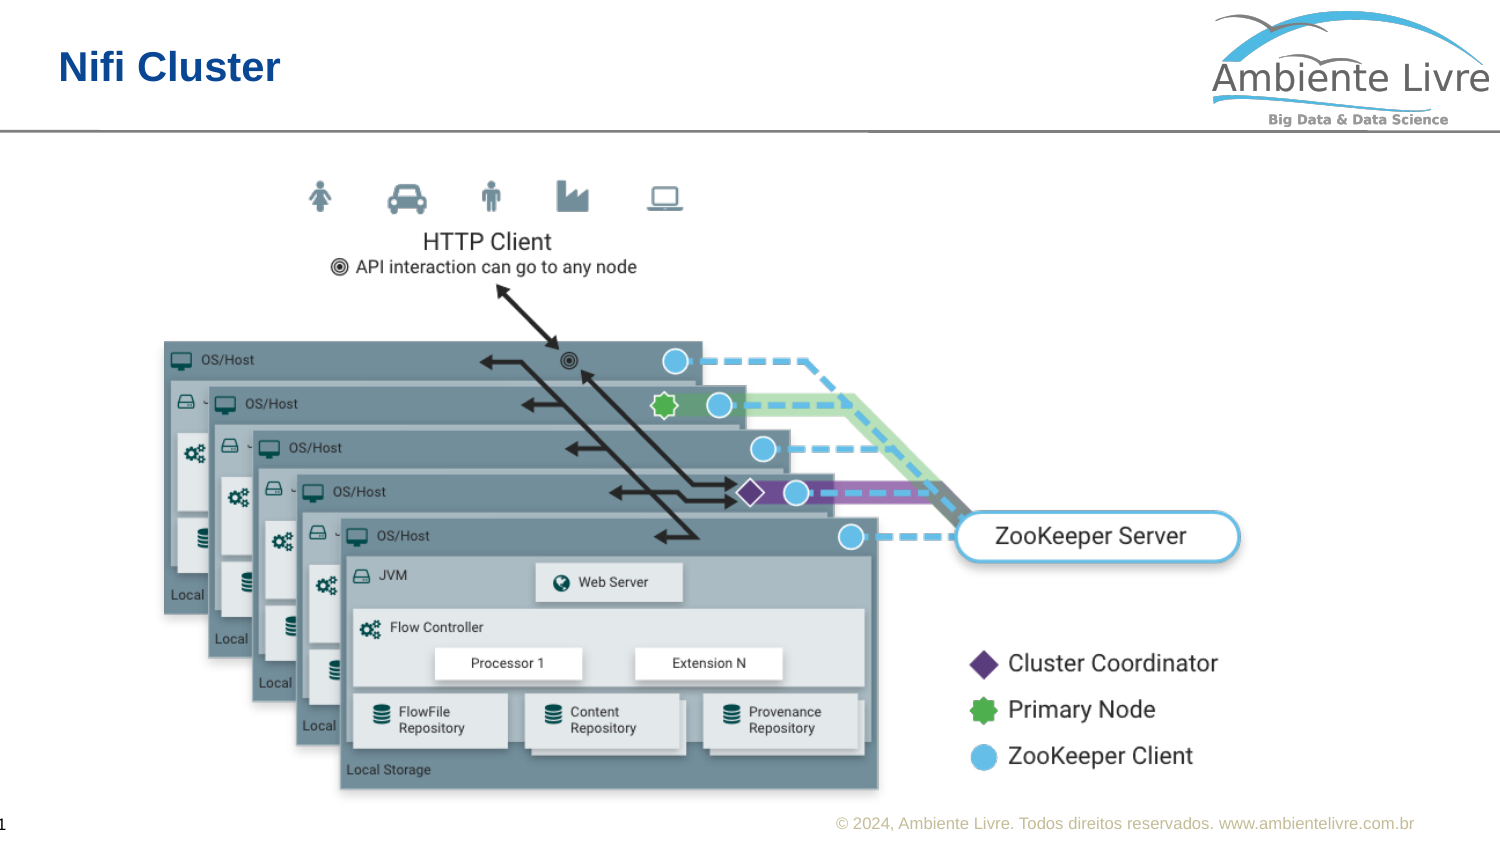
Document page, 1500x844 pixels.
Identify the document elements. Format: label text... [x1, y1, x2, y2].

picture [141, 154, 1313, 815]
picture [1212, 11, 1489, 127]
title Nifi Cluster [43, 8, 1127, 129]
